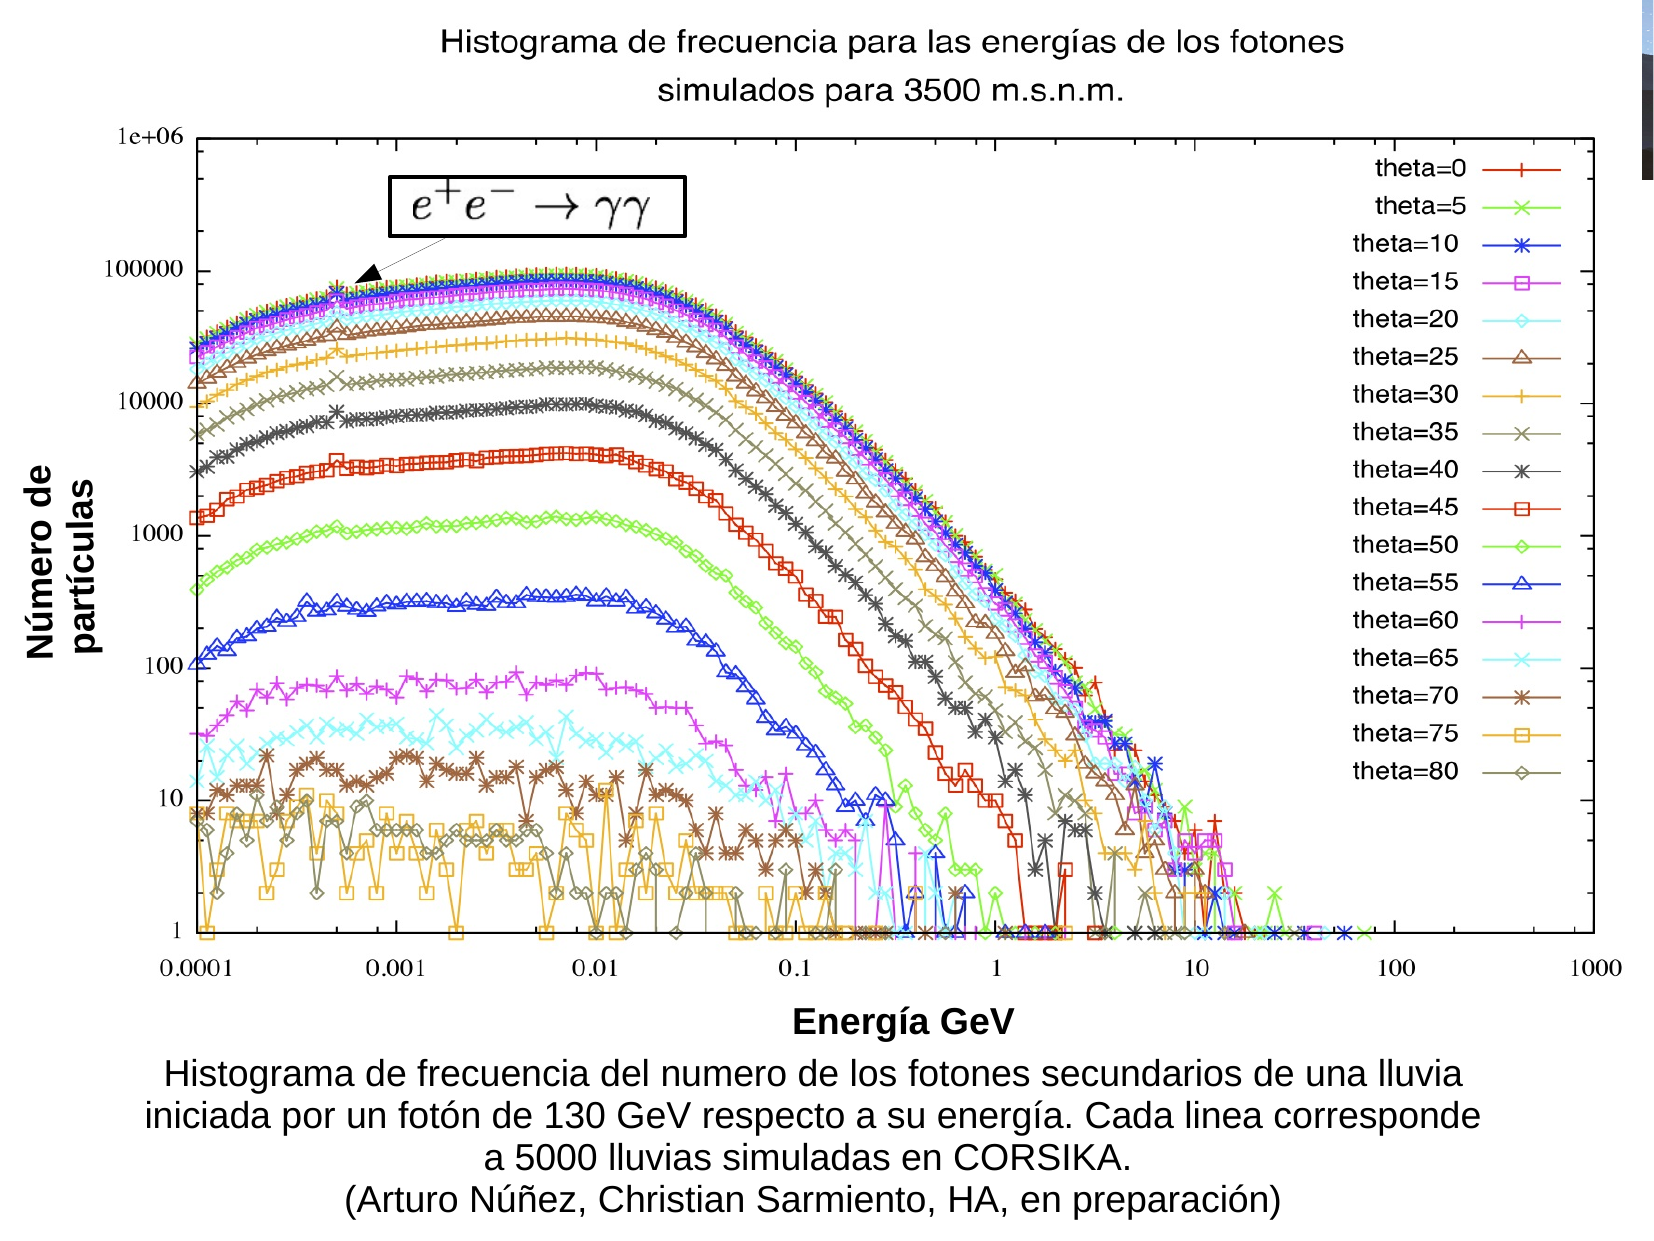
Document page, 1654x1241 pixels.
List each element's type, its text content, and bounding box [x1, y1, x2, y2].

text_box Energía GeV [744, 992, 1063, 1052]
text_box Número de partículas [5, 401, 114, 734]
picture [0, 0, 1654, 1054]
text_box Histograma de frecuencia del numero de los fotones secundarios de una lluvia iniciada por un fotón de 130 GeV respecto a su energía. Cada linea corresponde a 5000 lluvias simuladas en CORSIKA. (Arturo Núñez, Christian Sarmiento, HA, en preparación) [129, 1054, 1512, 1229]
